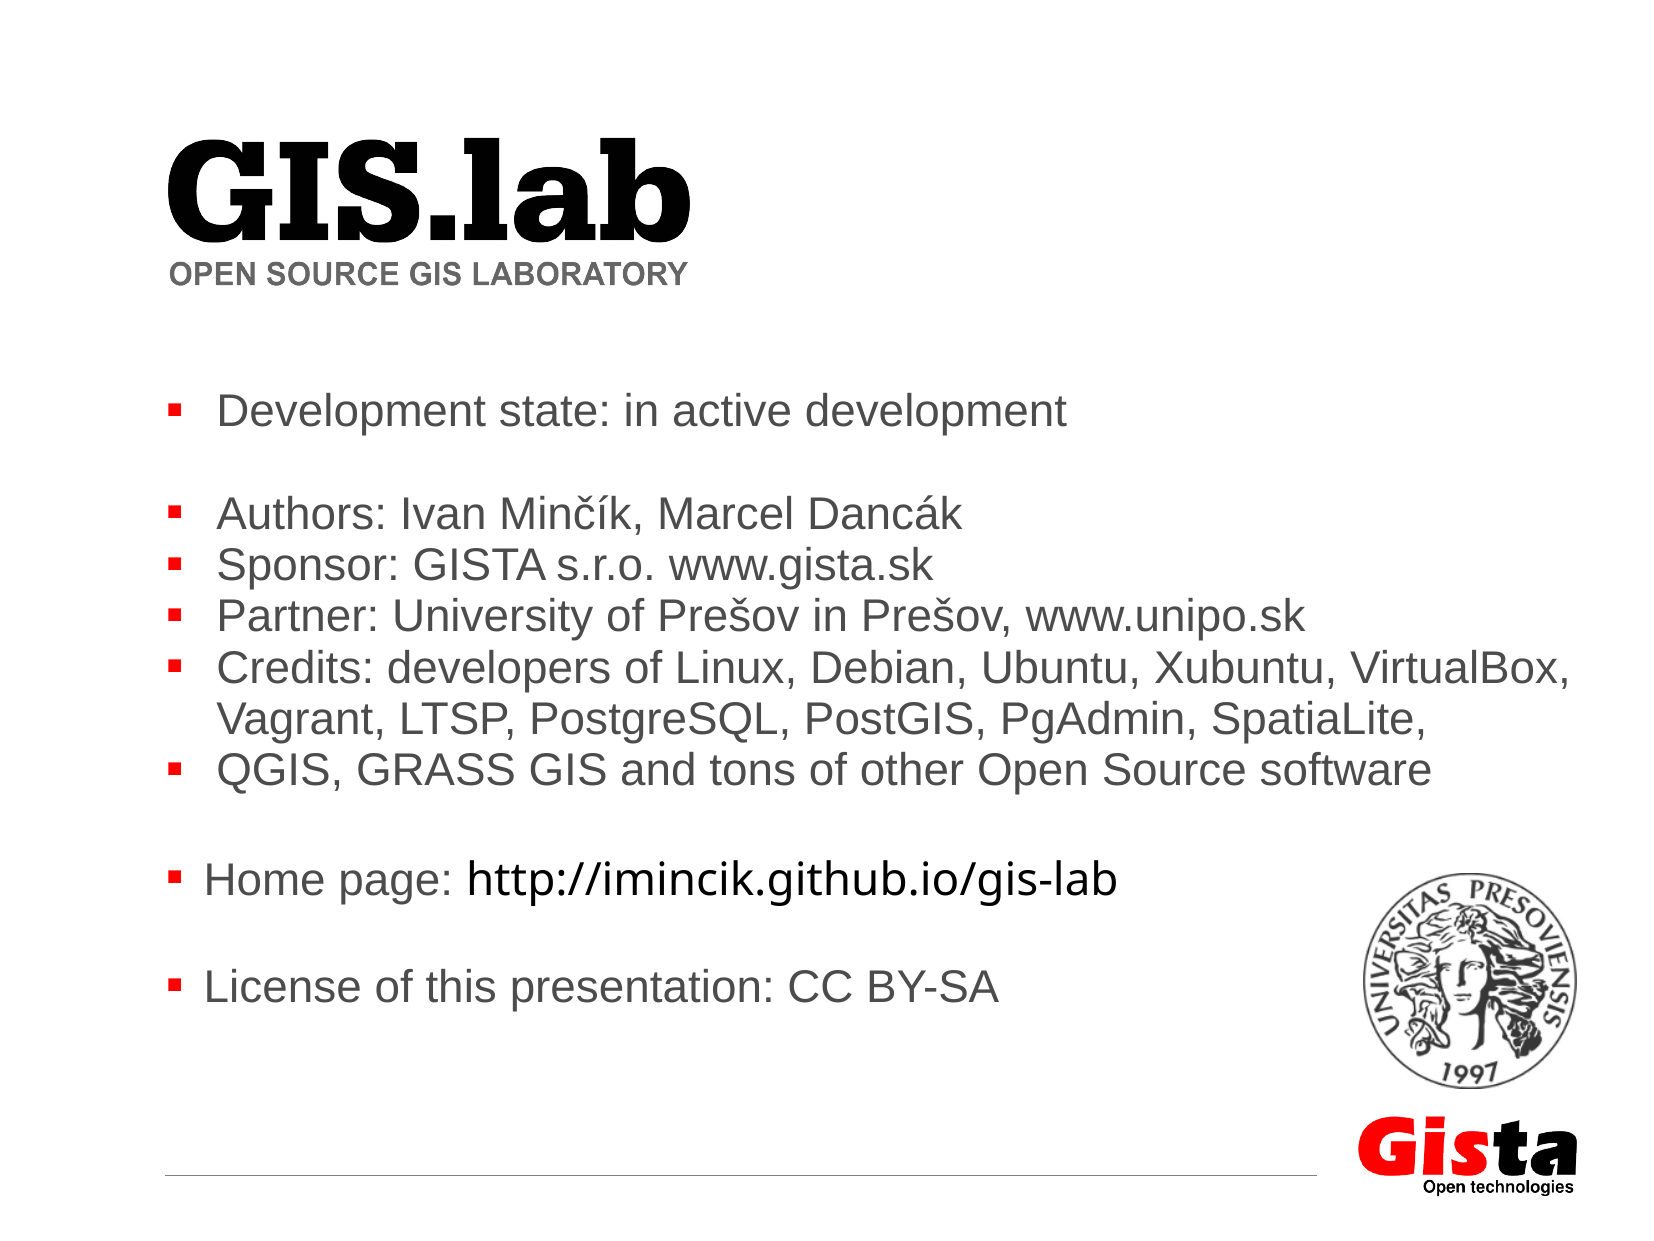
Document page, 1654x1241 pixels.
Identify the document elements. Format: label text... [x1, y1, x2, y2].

picture [160, 127, 697, 296]
picture [1363, 874, 1577, 1089]
text_box Development state: in active development Authors: Ivan Minčík, Marcel Dancák Sponsor: GISTA s.r.o. www.gista.sk Partner: University of Prešov in Prešov, www.unipo.sk Credits: developers of Linux, Debian, Ubuntu, Xubuntu, VirtualBox, Vagrant, LTSP, PostgreSQL, PostGIS, PgAdmin, SpatiaLite, QGIS, GRASS GIS and tons of other Open Source software Home page: http://imincik.github.io/gis-lab License of this presentation: CC BY-SA [153, 377, 1600, 1022]
picture [1358, 1116, 1577, 1199]
